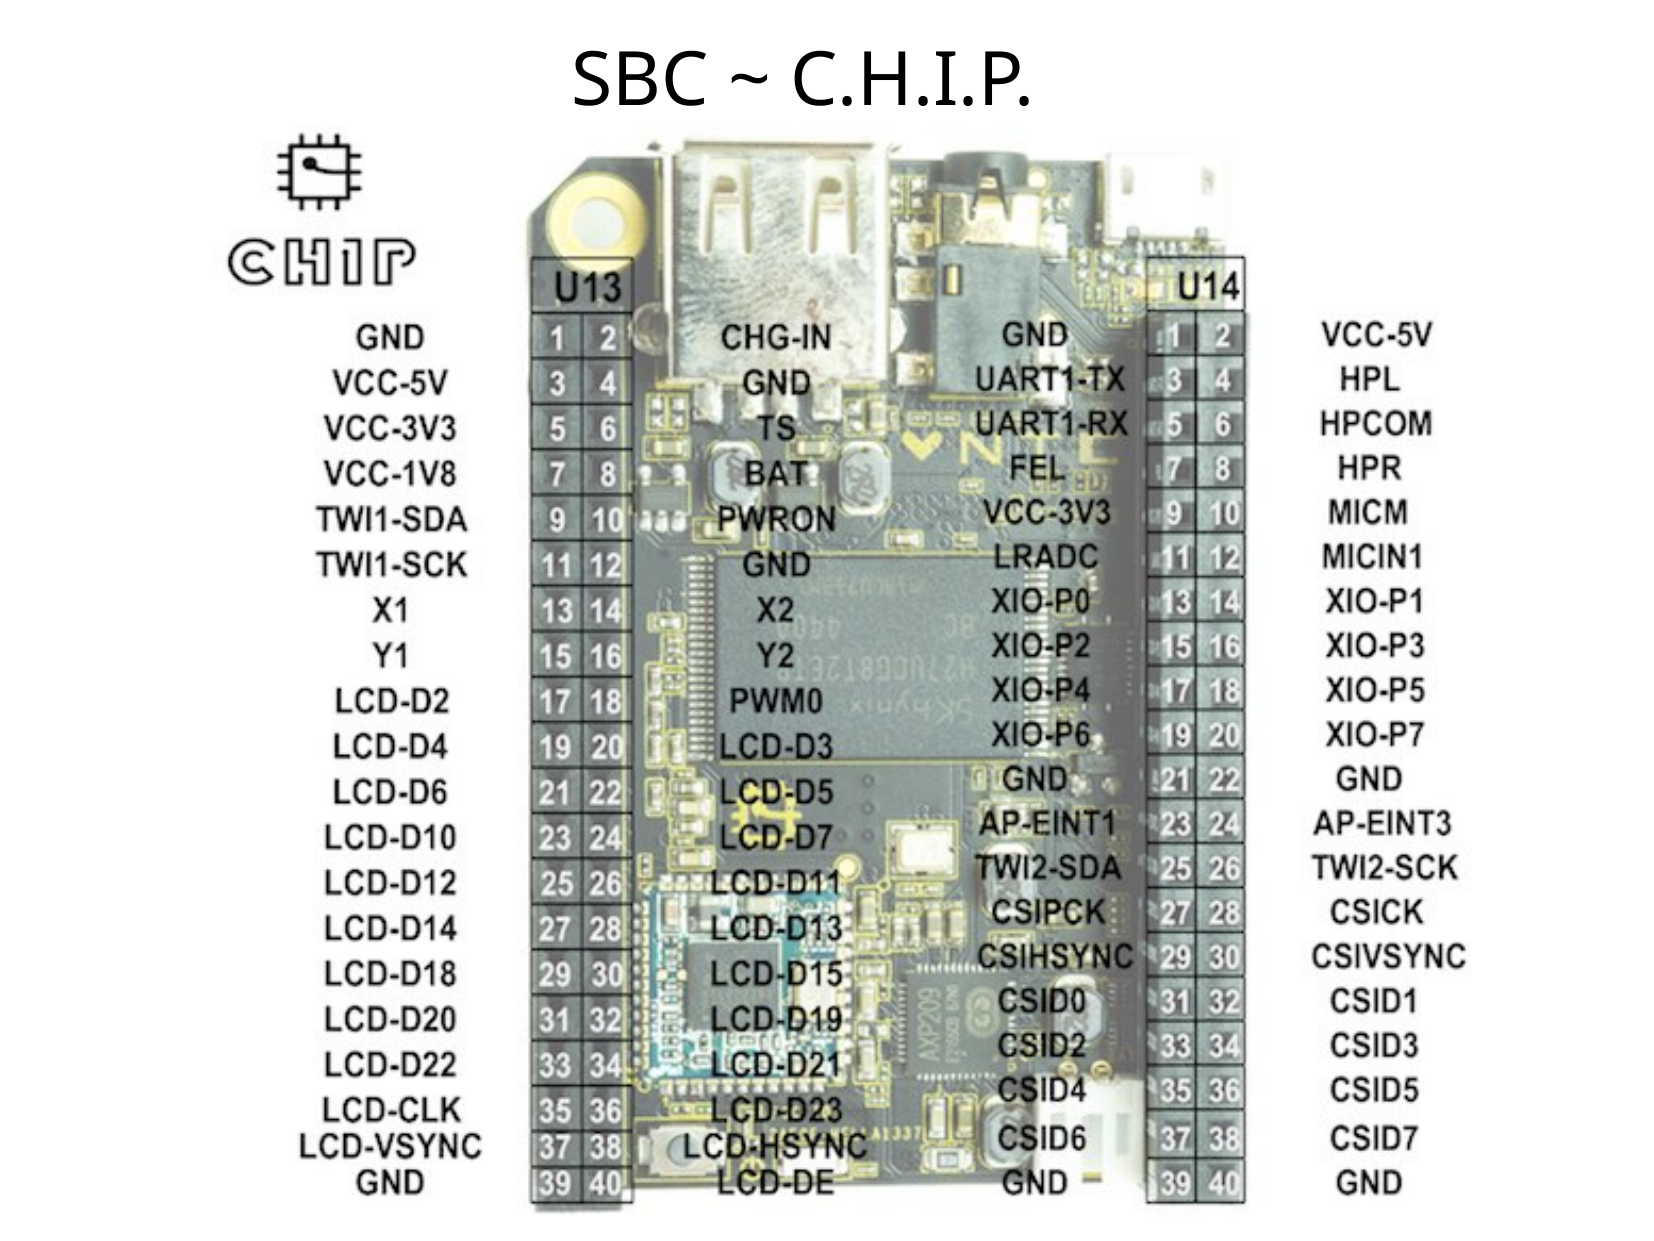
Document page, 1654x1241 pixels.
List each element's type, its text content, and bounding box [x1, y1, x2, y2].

picture [212, 125, 1489, 1217]
title SBC ~ C.H.I.P. [59, 35, 1548, 118]
